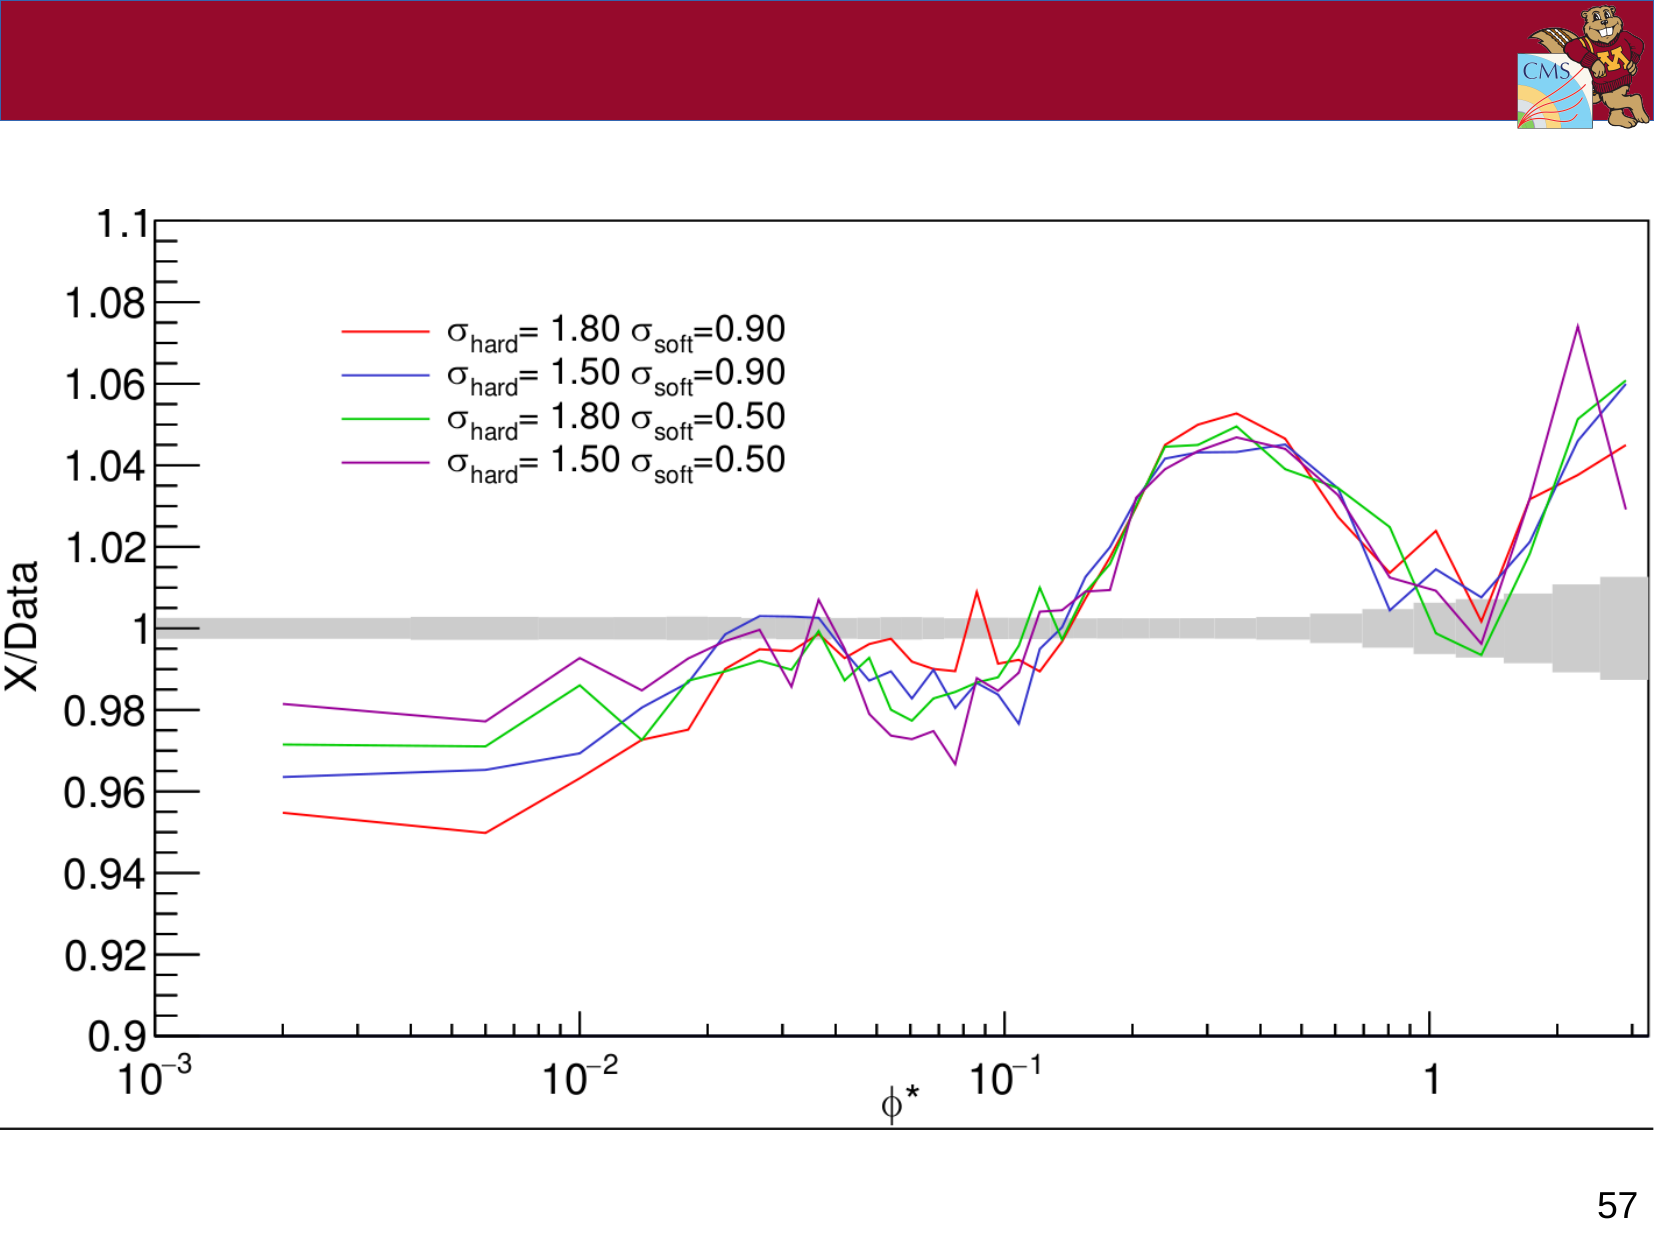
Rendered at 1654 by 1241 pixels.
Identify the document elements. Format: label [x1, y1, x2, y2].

picture [1515, 0, 1652, 135]
picture [0, 209, 1654, 1130]
